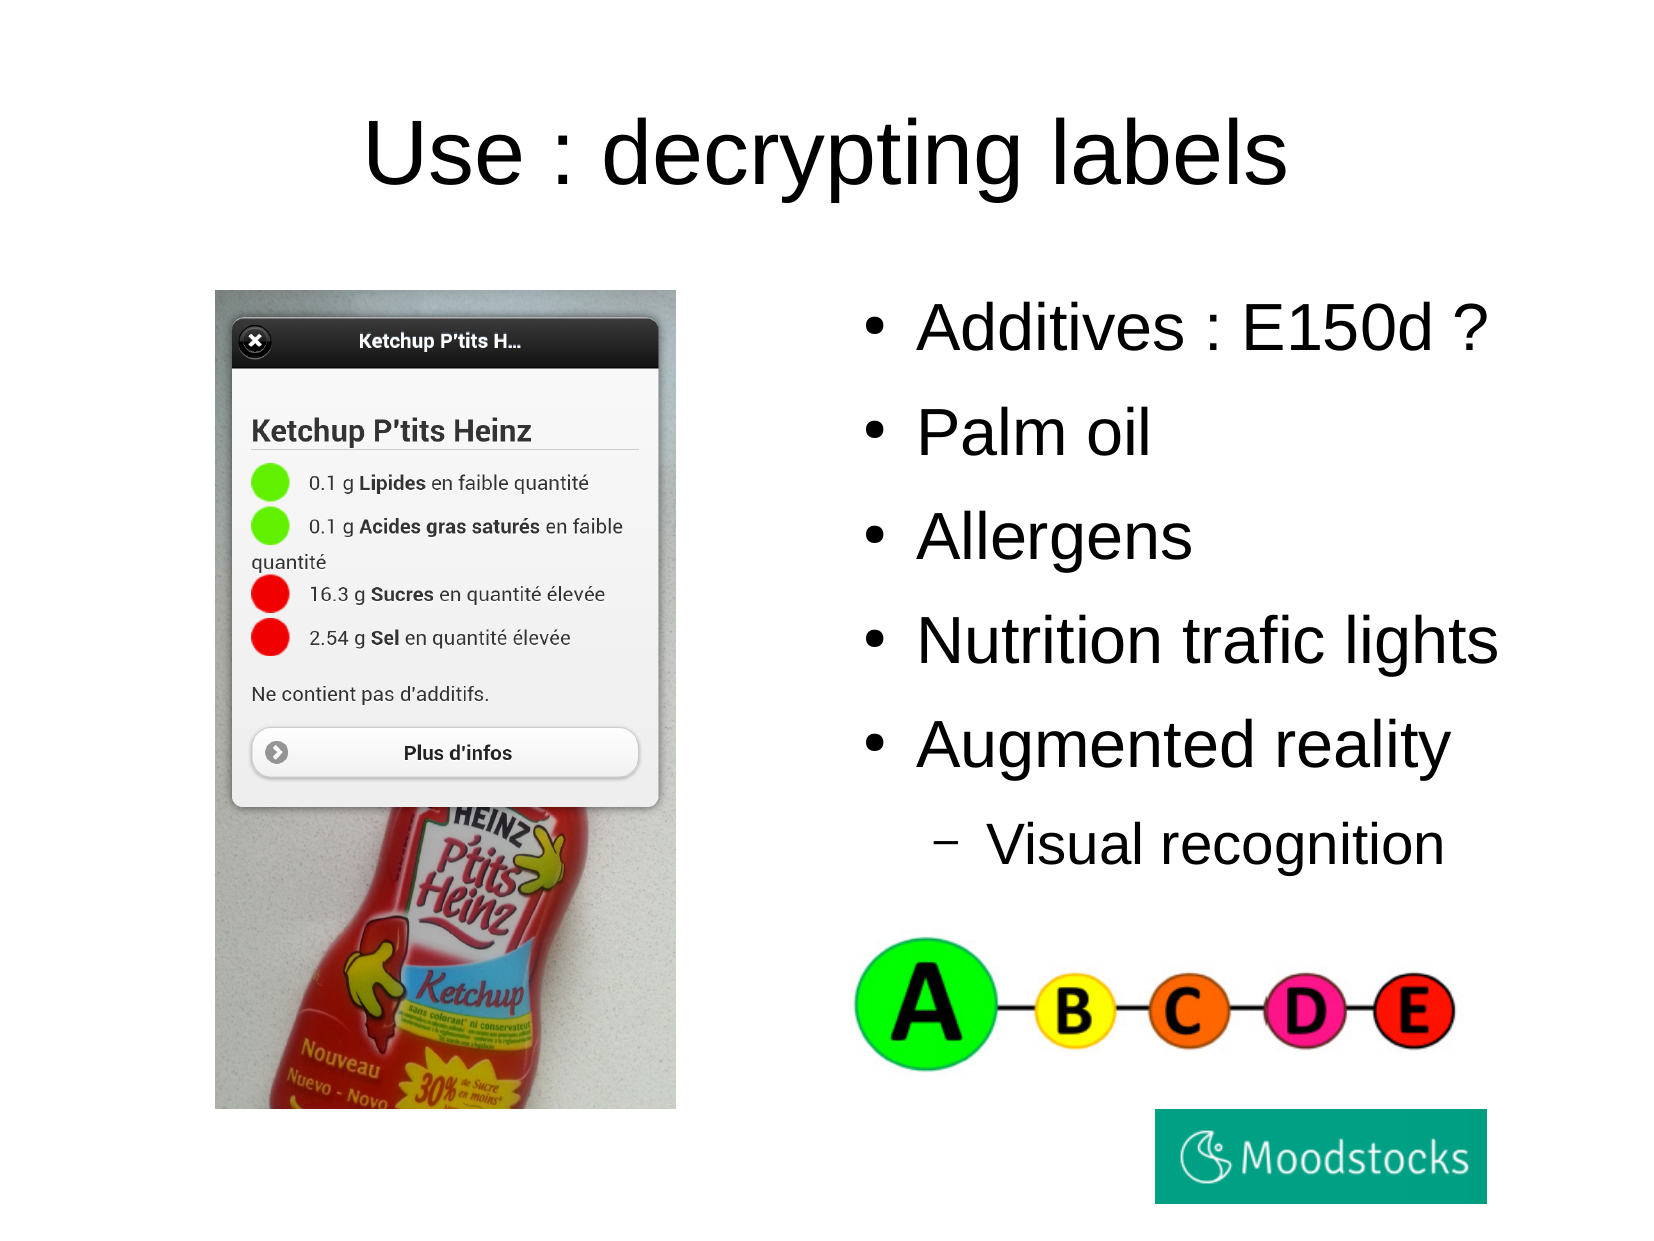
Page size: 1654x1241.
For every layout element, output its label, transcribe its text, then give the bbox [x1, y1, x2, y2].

picture [763, 928, 1546, 1081]
title Use : decrypting labels [82, 49, 1571, 257]
picture [1155, 1109, 1487, 1204]
picture [215, 290, 676, 1109]
list Additives : E150d ? Palm oil Allergens Nutrition trafic lights Augmented reality Visual recognition [845, 290, 1572, 1109]
